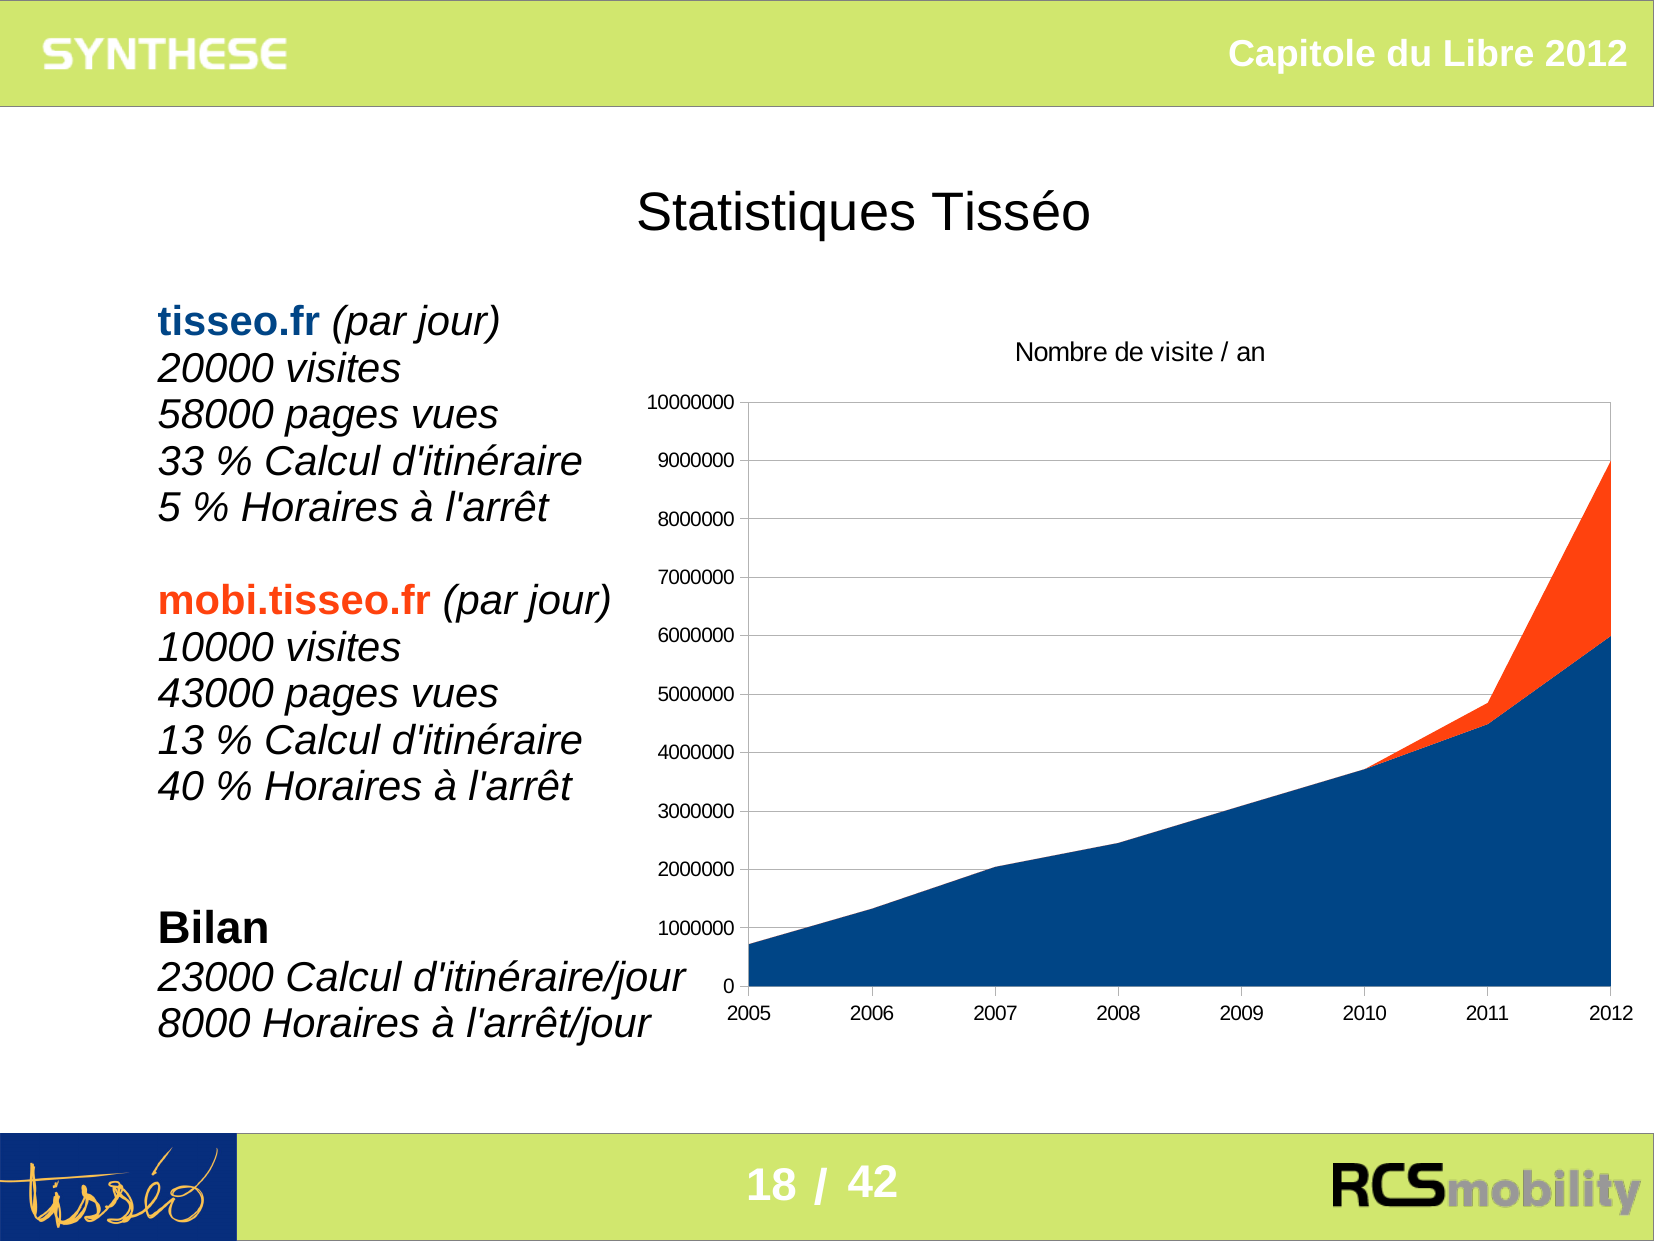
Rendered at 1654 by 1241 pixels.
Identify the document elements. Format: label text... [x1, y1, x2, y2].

picture [41, 35, 292, 73]
text_box / [237, 1133, 1654, 1241]
text_box 42 [832, 1149, 968, 1229]
chart [625, 307, 1654, 1040]
text_box Capitole du Libre 2012 [0, 0, 1654, 107]
text_box <numéro> [560, 1151, 812, 1241]
picture [1333, 1163, 1642, 1217]
picture [0, 1133, 237, 1241]
subtitle Statistiques Tisséo tisseo.fr (par jour) 20000 visites 58000 pages vues 33 % Calcul d'itinéraire 5 % Horaires à l'arrêt mobi.tisseo.fr (par jour) 10000 visites 43000 pages vues 13 % Calcul d'itinéraire 40 % Horaires à l'arrêt Bilan 23000 Calcul d'itinéraire/jour 8000 Horaires à l'arrêt/jour [82, 141, 1571, 1087]
